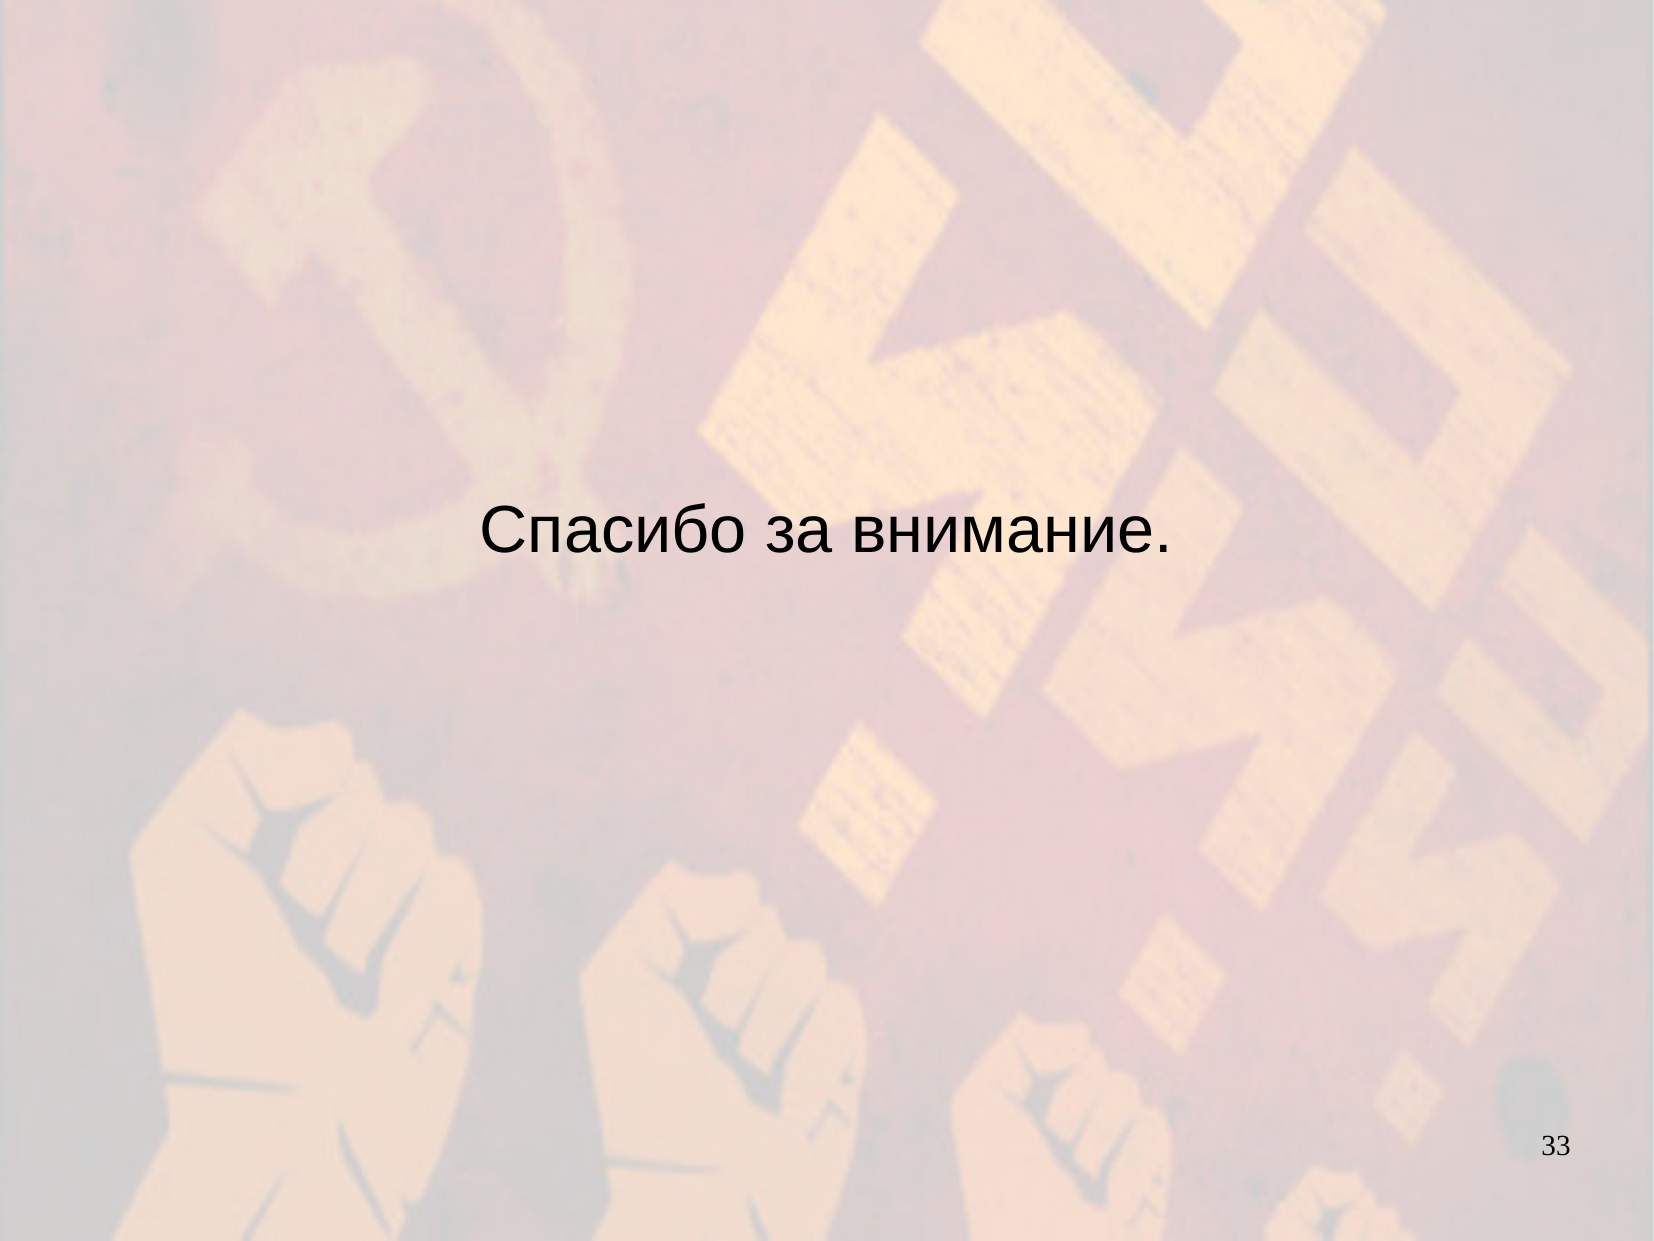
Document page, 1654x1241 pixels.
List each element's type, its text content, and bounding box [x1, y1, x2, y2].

subtitle Спасибо за внимание. [82, 49, 1571, 1010]
picture [0, 0, 1654, 1241]
